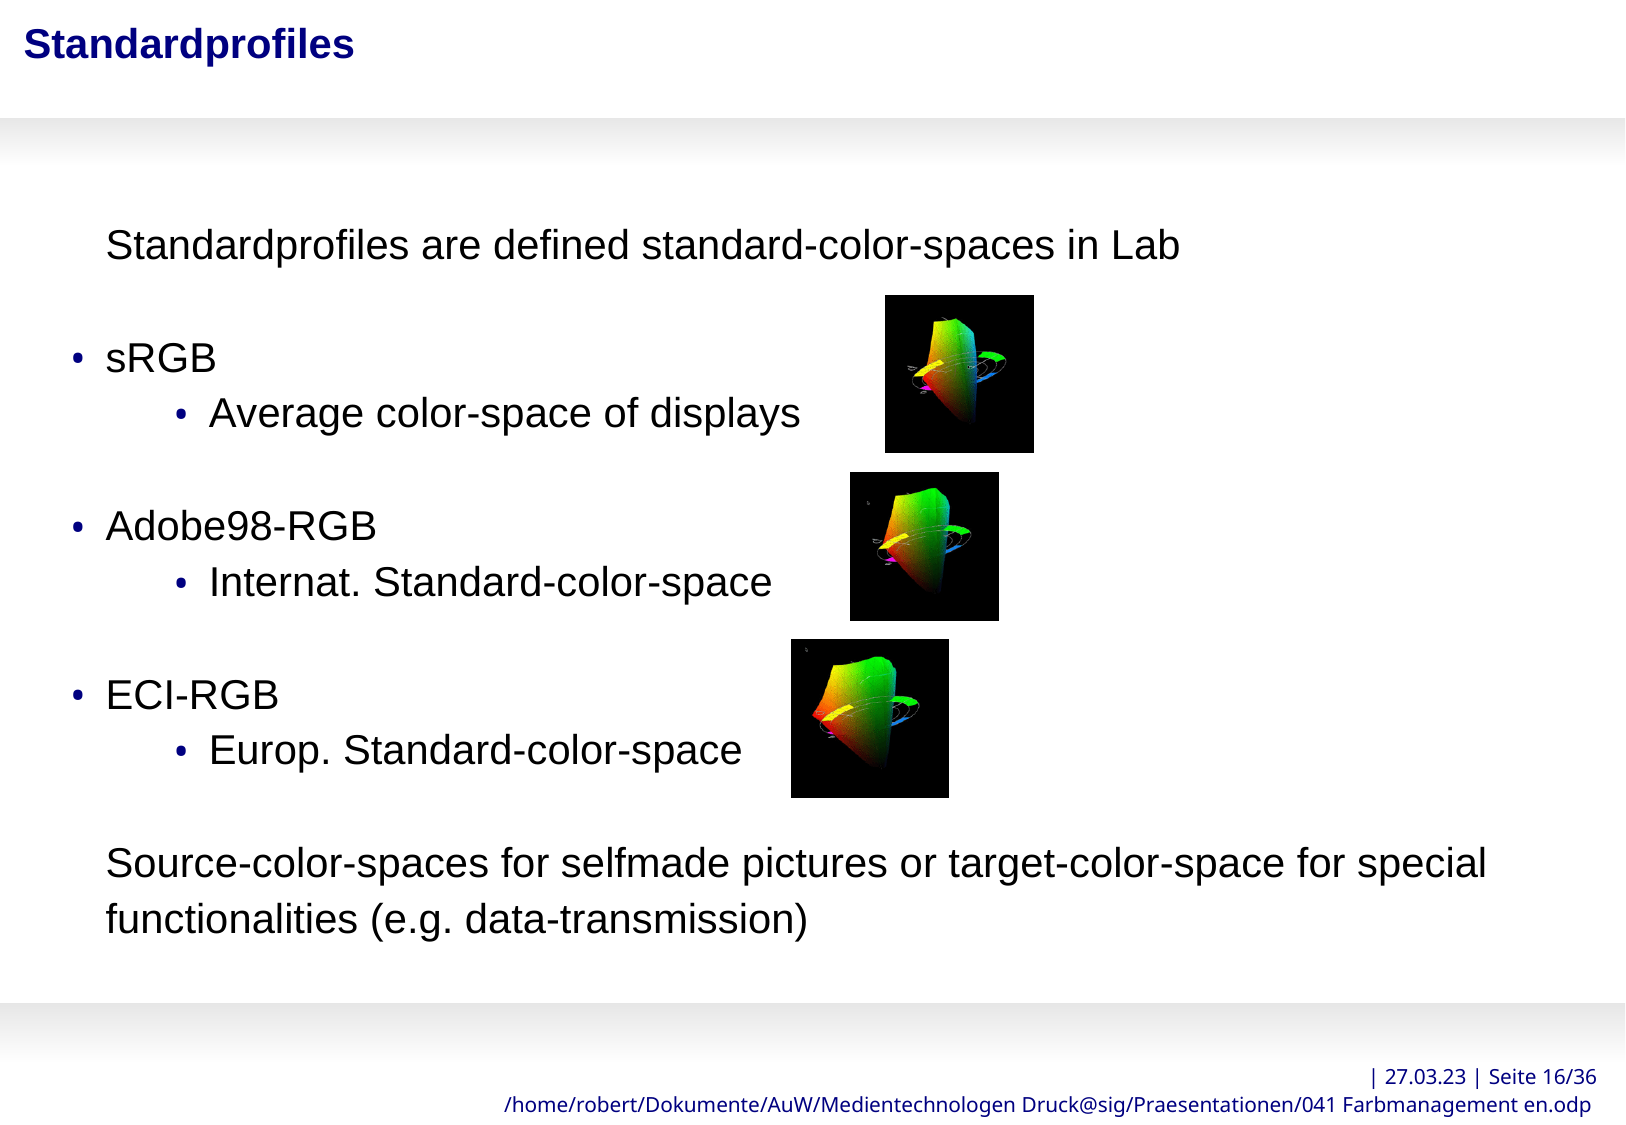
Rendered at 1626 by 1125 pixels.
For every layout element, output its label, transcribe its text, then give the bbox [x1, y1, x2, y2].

list Standardprofiles are defined standard-color-spaces in Lab sRGB Average color-space of displays Adobe98-RGB Internat. Standard-color-space ECI-RGB Europ. Standard-color-space Source-color-spaces for selfmade pictures or target-color-space for special functionalities (e.g. data-transmission) [23, 212, 1588, 938]
title Standardprofiles [23, 11, 1600, 130]
picture [850, 472, 999, 621]
picture [791, 639, 949, 798]
picture [885, 295, 1034, 453]
